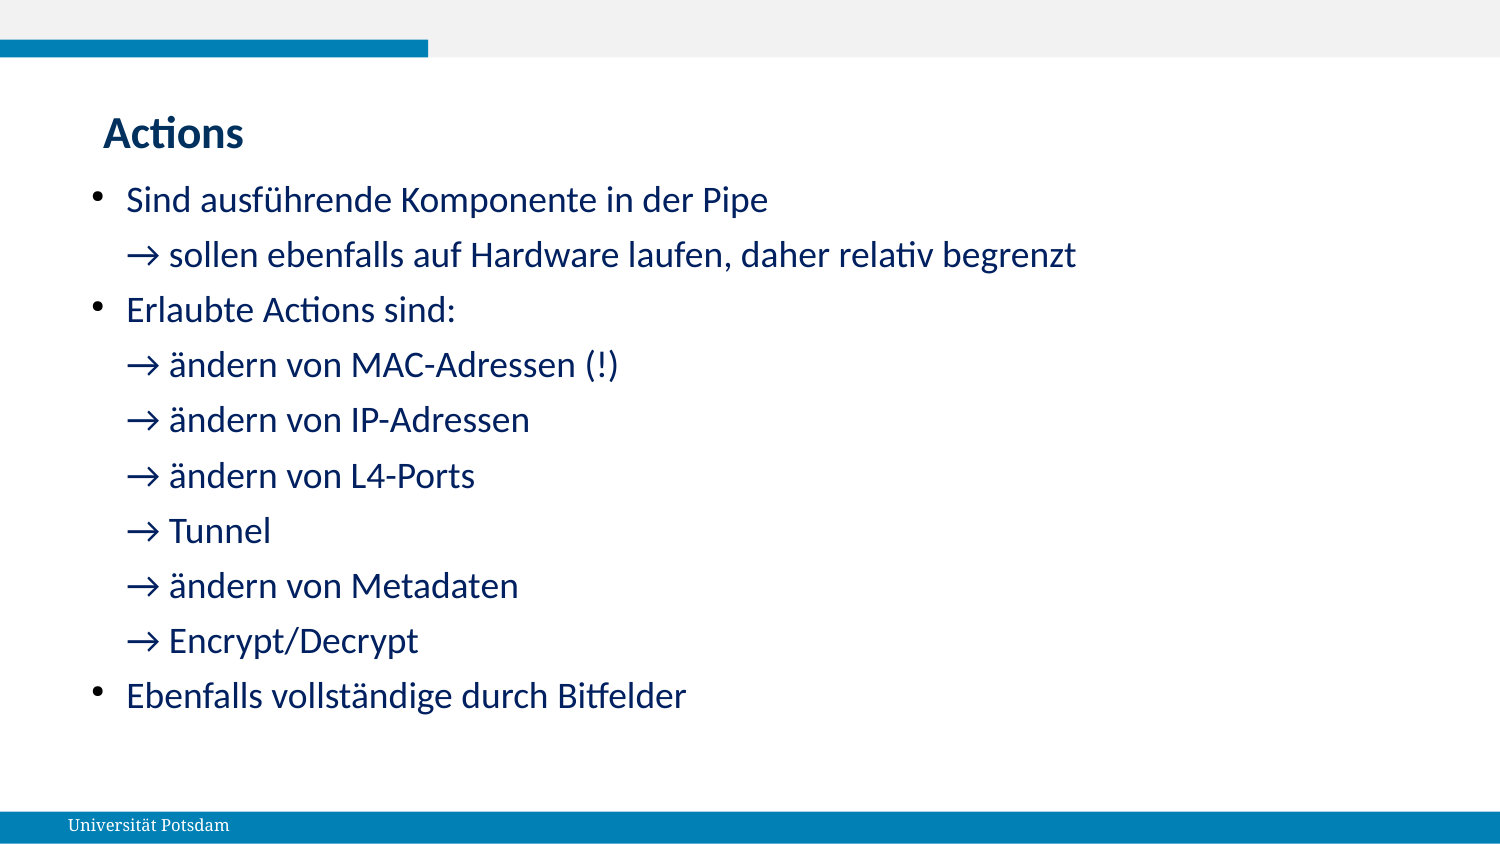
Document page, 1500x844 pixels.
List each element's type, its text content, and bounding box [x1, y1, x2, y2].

title Actions [88, 114, 1418, 145]
text_box Sind ausführende Komponente in der Pipe → sollen ebenfalls auf Hardware laufen, daher relativ begrenzt Erlaubte Actions sind: → ändern von MAC-Adressen (!) → ändern von IP-Adressen → ändern von L4-Ports → Tunnel → ändern von Metadaten → Encrypt/Decrypt Ebenfalls vollständige durch Bitfelder [76, 167, 1418, 798]
